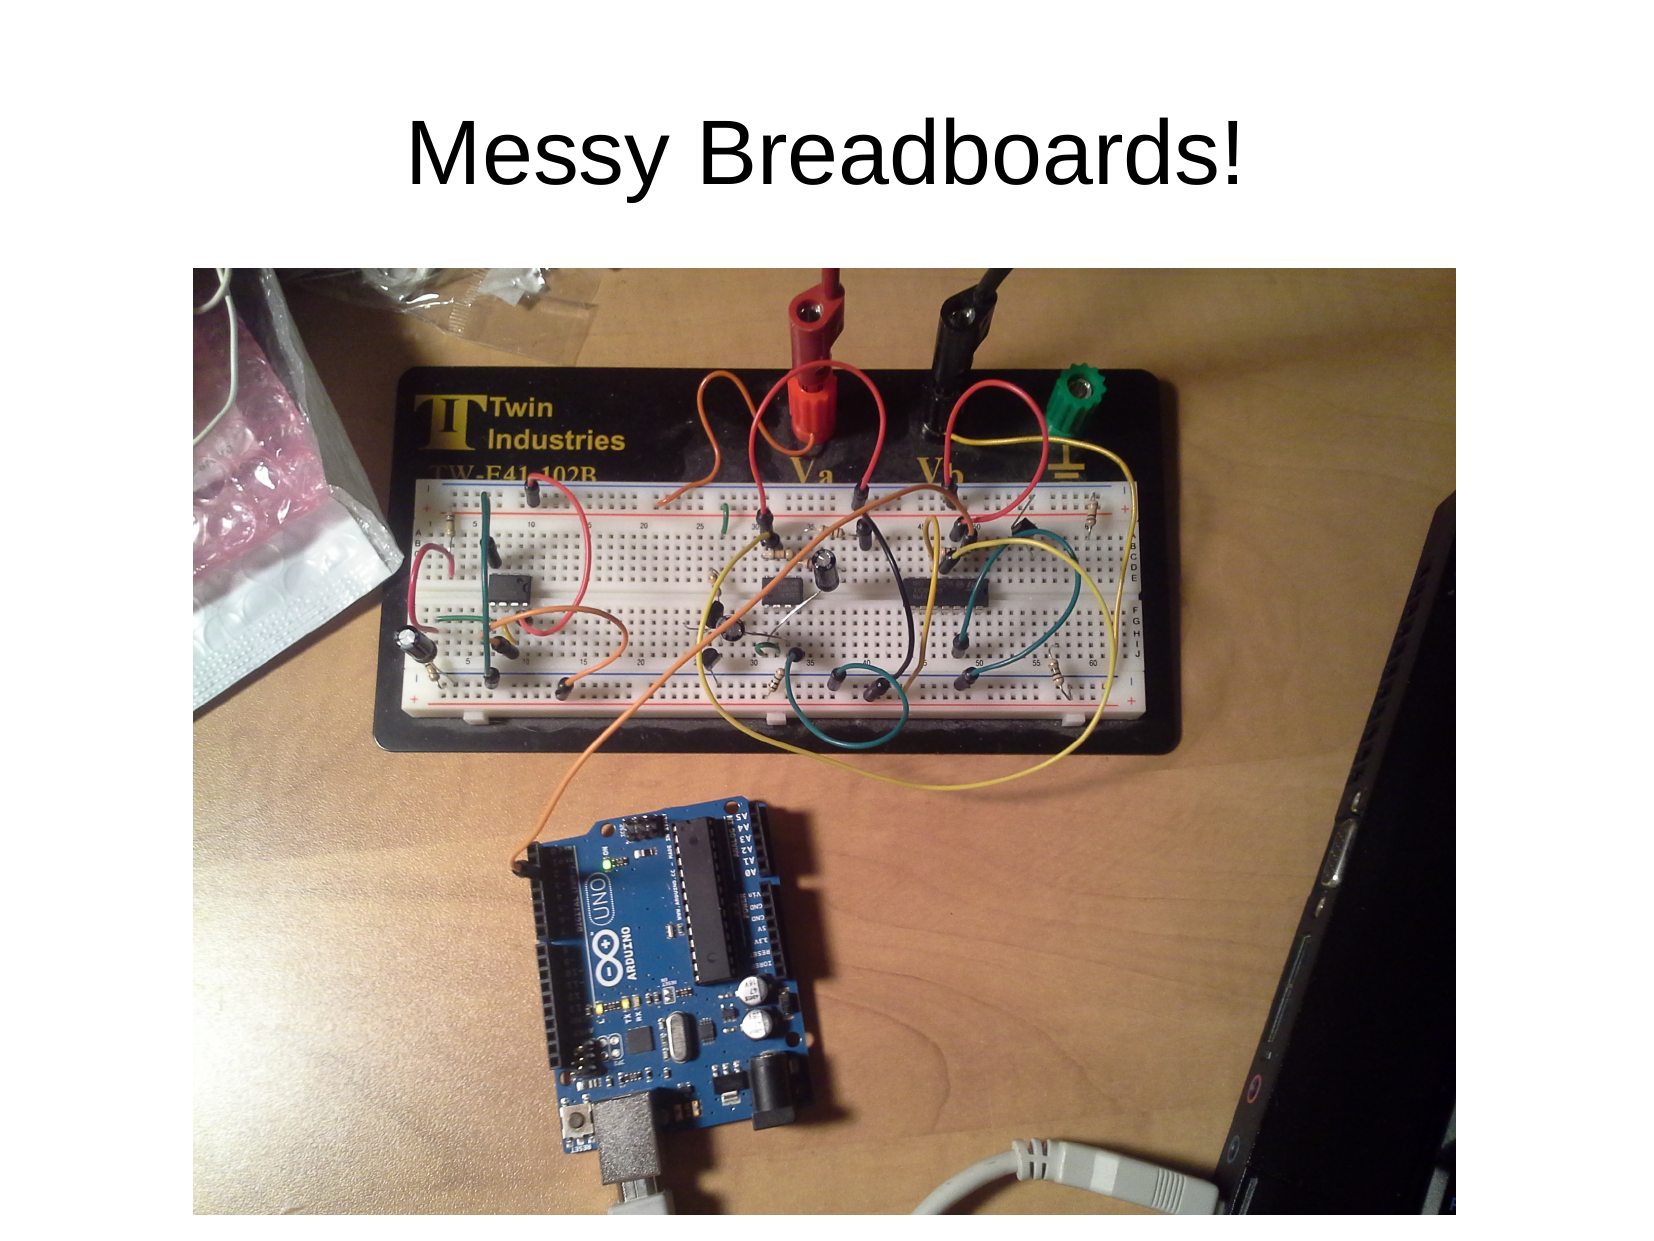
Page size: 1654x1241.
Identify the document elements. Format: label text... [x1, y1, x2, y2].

picture [193, 268, 1456, 1216]
title Messy Breadboards! [82, 49, 1571, 257]
